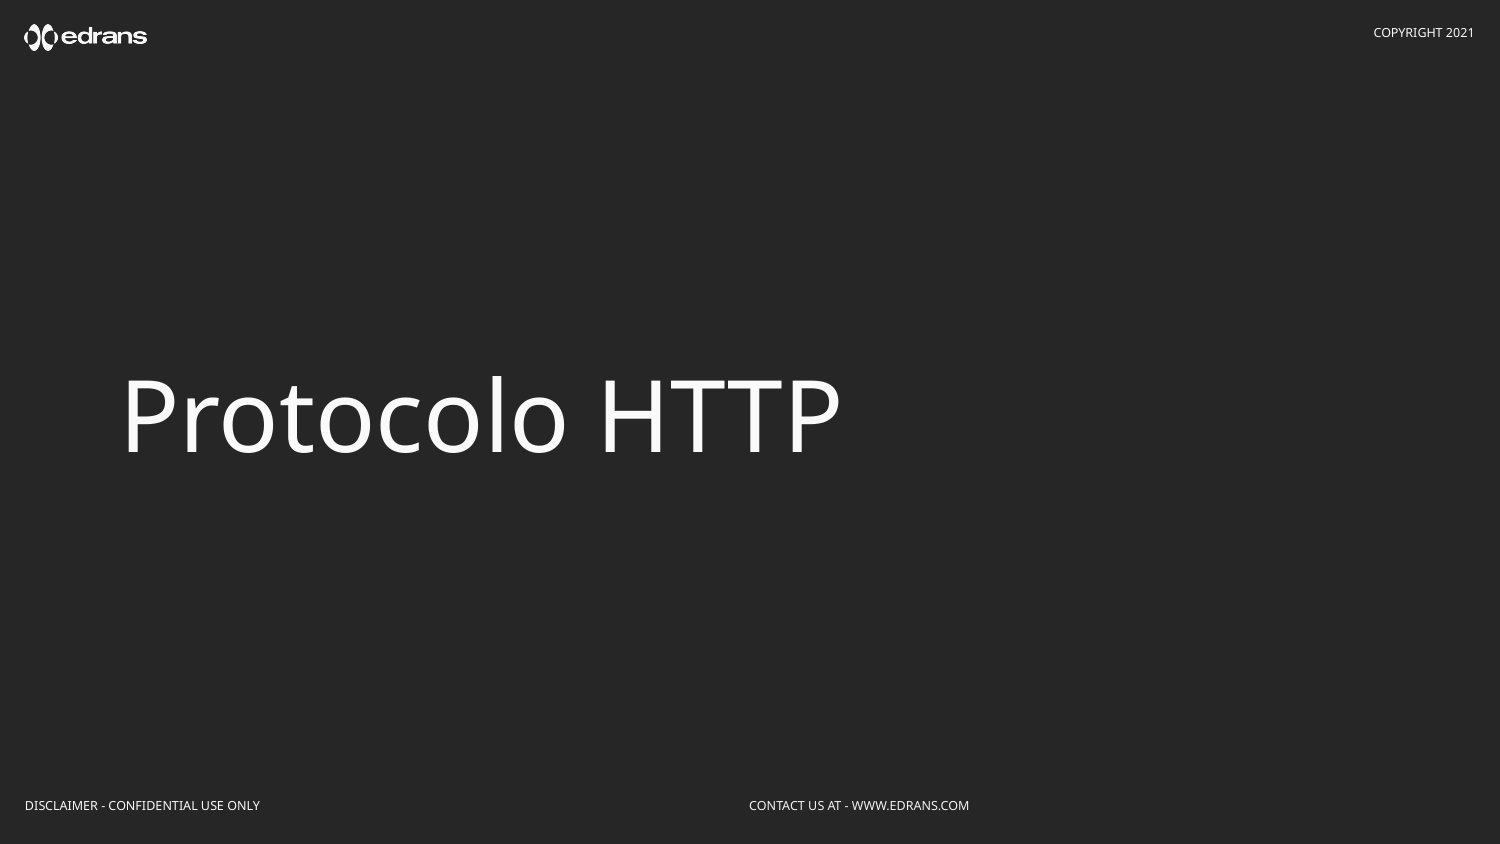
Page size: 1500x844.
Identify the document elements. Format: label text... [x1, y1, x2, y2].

picture [24, 24, 147, 51]
title Protocolo HTTP [119, 206, 1377, 619]
